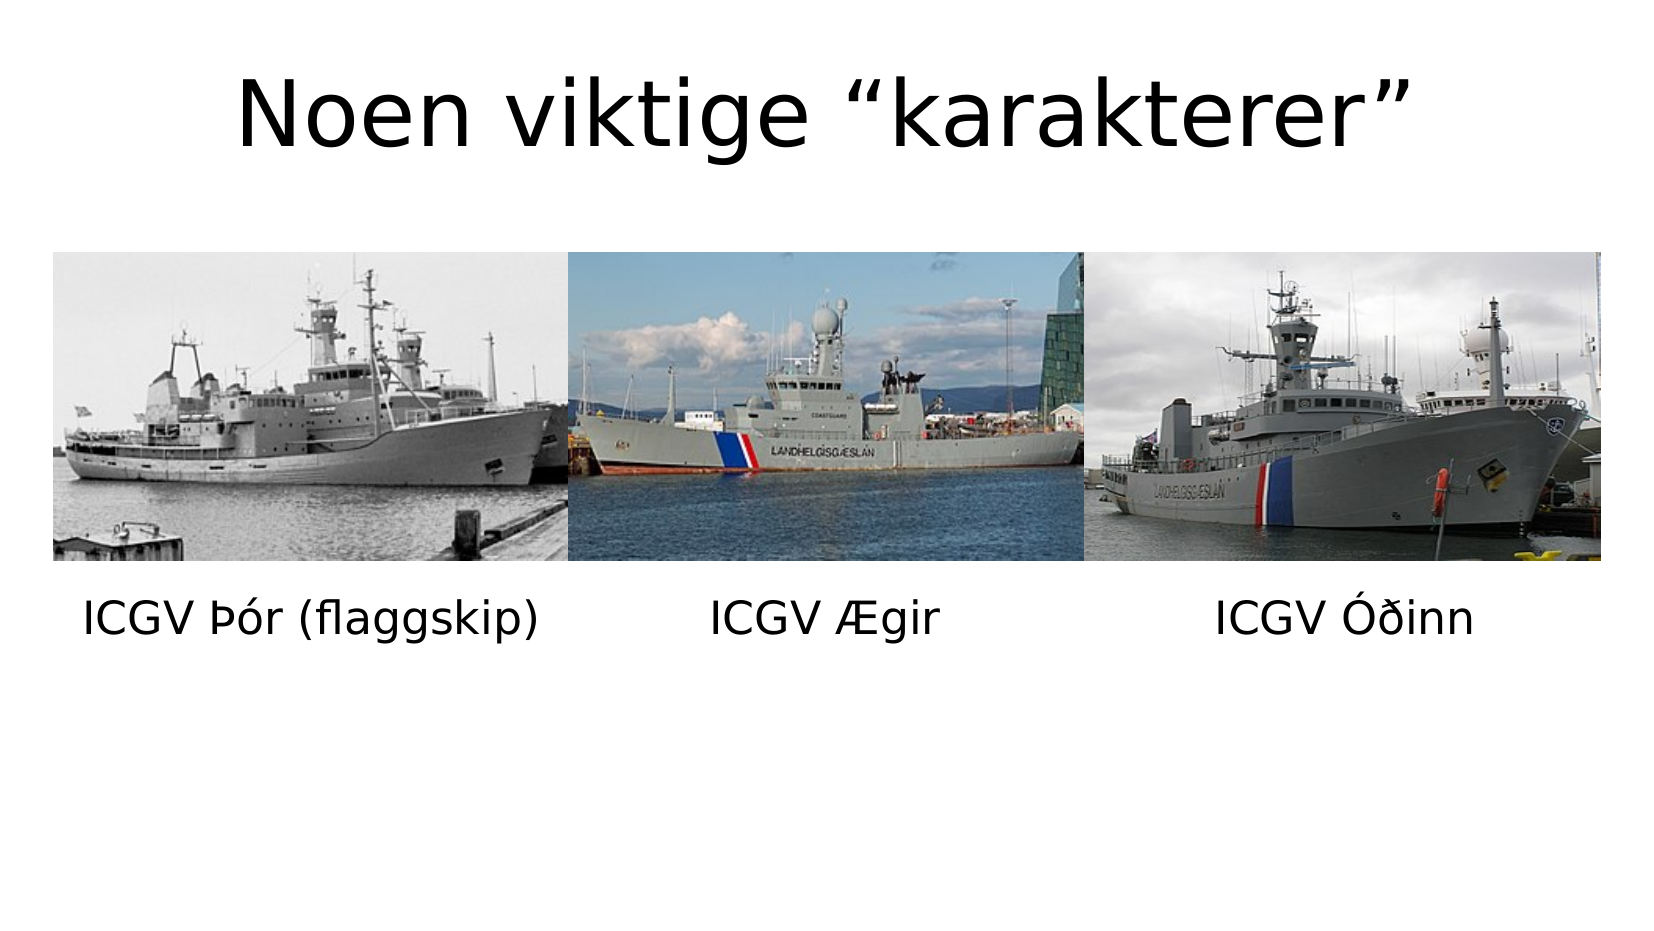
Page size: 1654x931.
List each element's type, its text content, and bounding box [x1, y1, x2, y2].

title Noen viktige “karakterer” [82, 37, 1571, 193]
text_box ICGV Óðinn [1087, 562, 1604, 676]
text_box ICGV Ægir [567, 562, 1083, 676]
text_box ICGV Þór (flaggskip) [53, 562, 567, 676]
picture [53, 252, 1601, 561]
